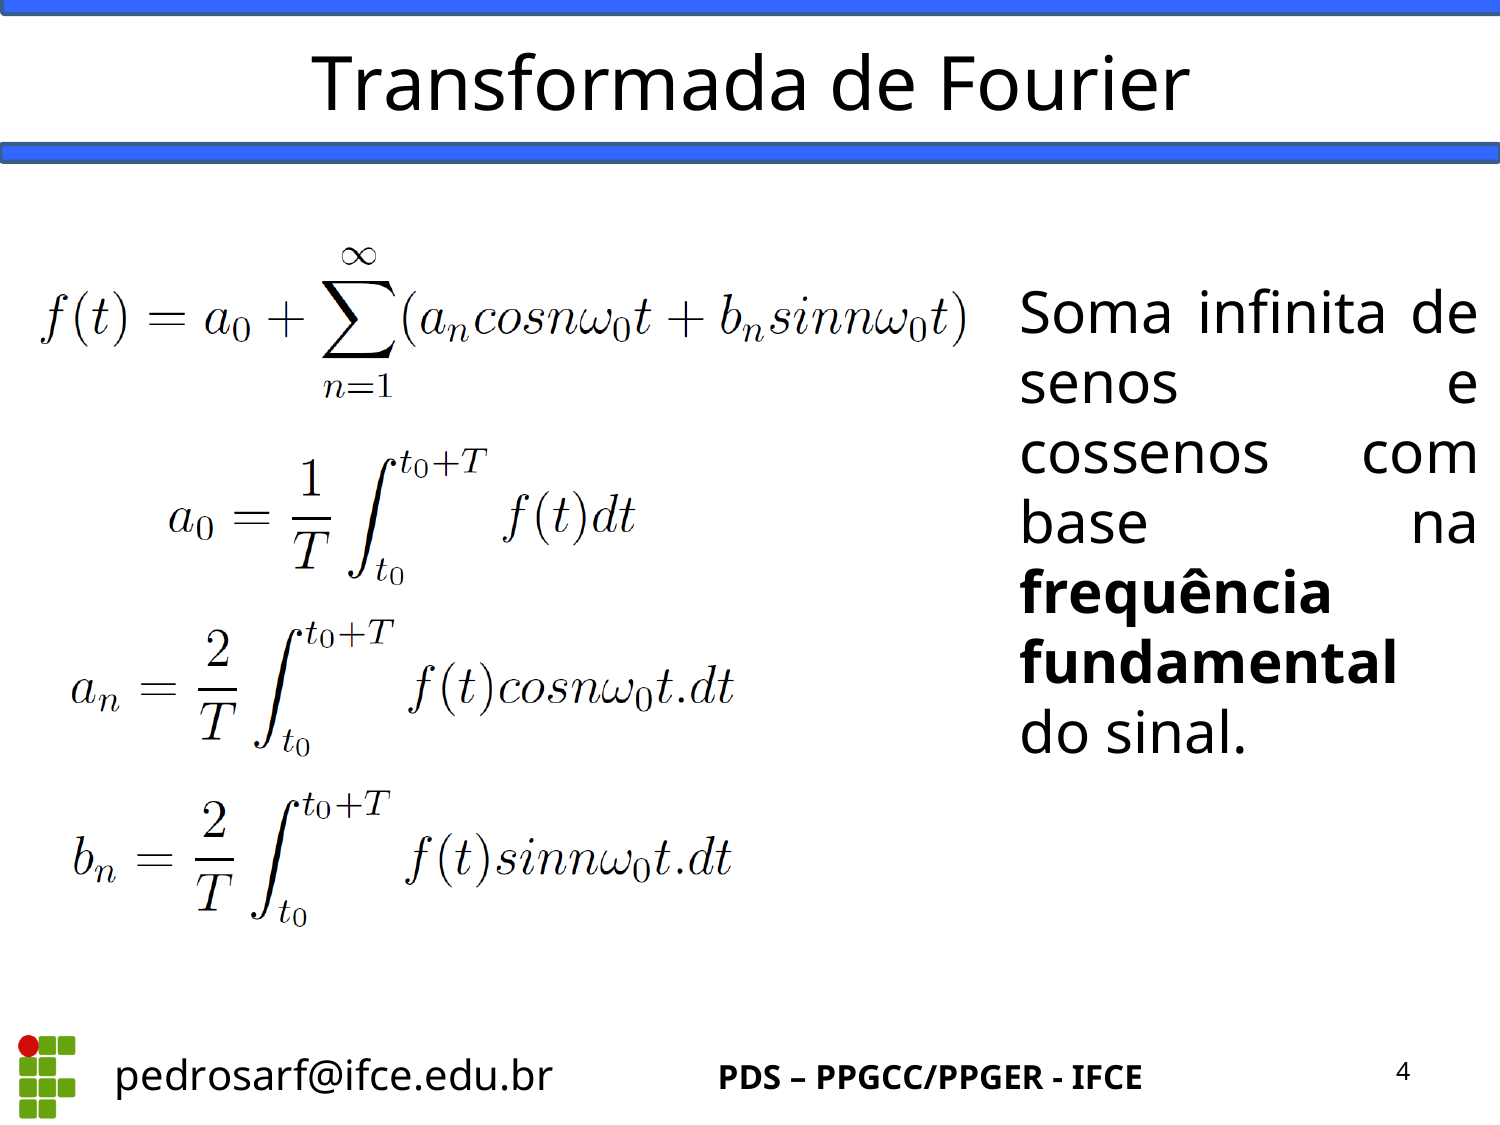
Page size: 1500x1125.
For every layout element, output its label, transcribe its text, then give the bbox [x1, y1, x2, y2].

text_box Transformada de Fourier [76, 26, 1427, 134]
picture [17, 1034, 77, 1120]
text_box <número> [1074, 1042, 1426, 1103]
picture [0, 220, 1005, 946]
text_box Soma infinita de senos e cossenos com base na frequência fundamental do sinal. [1004, 267, 1495, 773]
